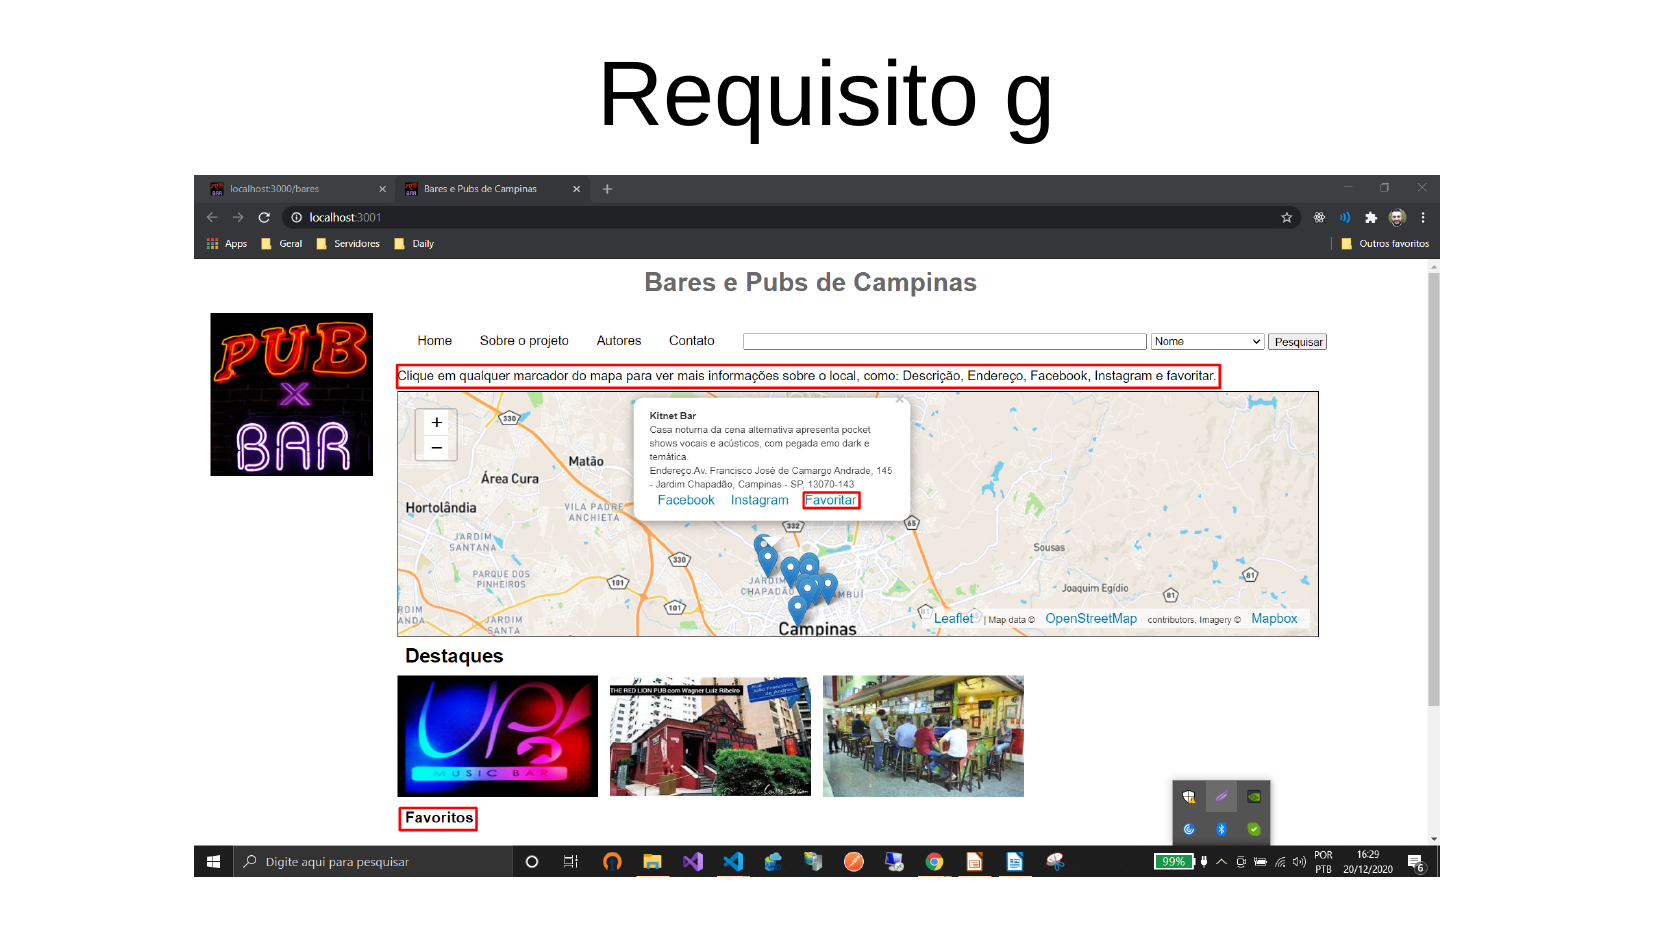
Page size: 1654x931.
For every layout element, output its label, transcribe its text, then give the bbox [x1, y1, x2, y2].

title Requisito g [82, 37, 1571, 151]
picture [194, 175, 1440, 877]
